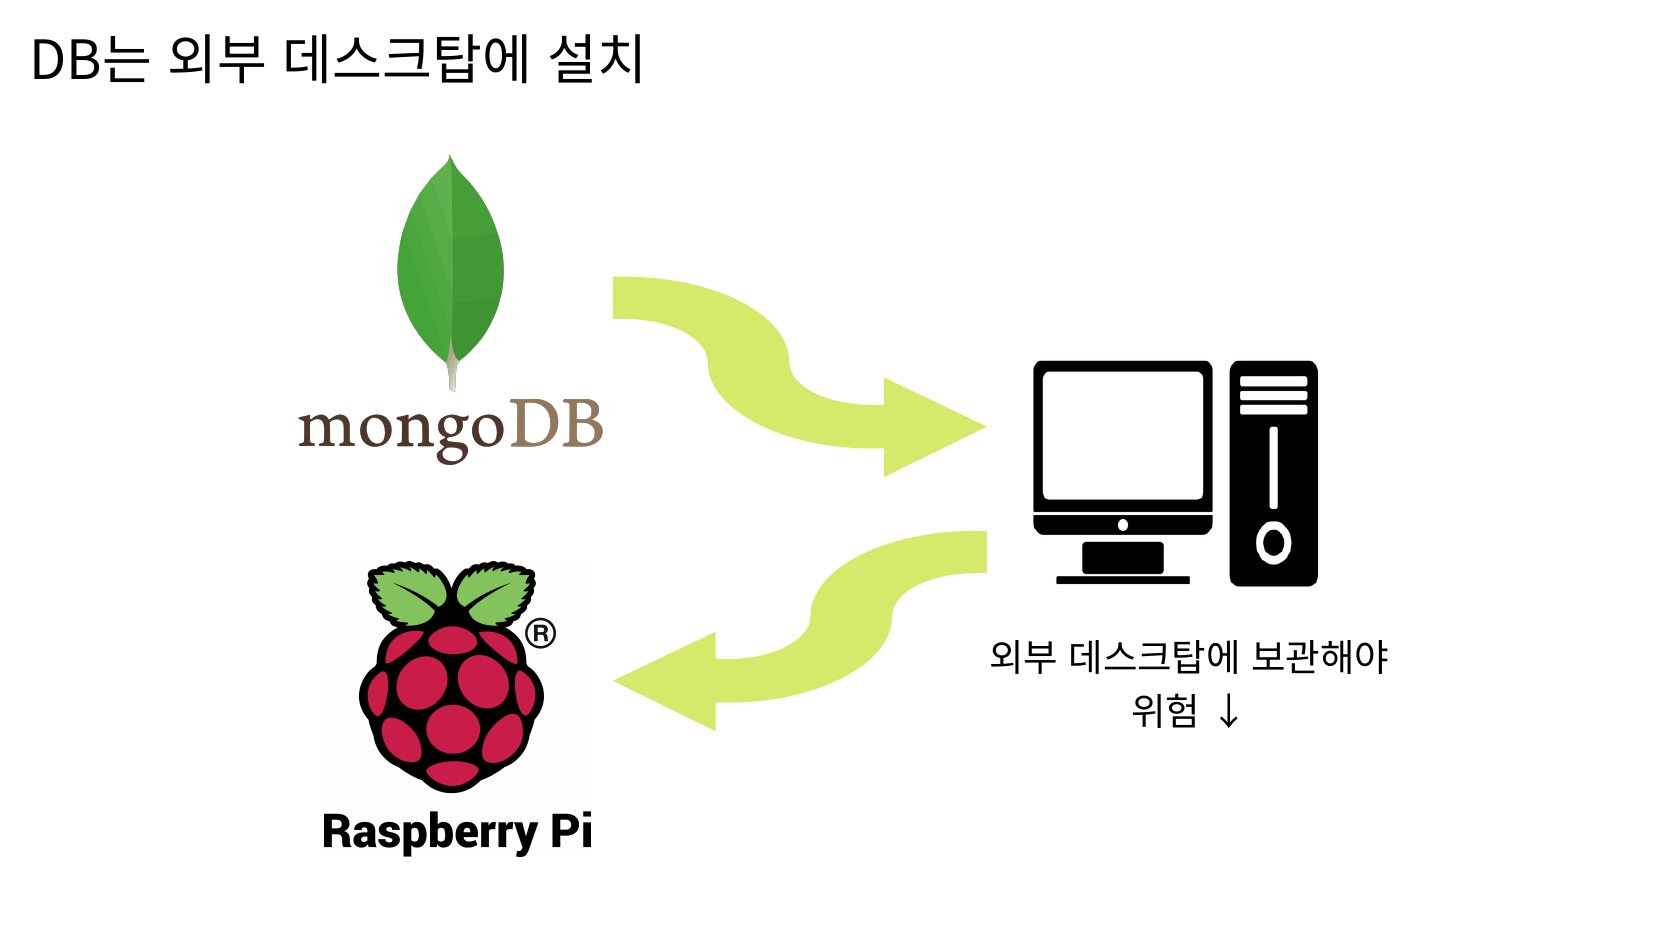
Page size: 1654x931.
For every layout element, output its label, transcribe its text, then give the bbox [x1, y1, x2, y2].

text_box [612, 276, 987, 477]
picture [1026, 345, 1329, 591]
picture [288, 146, 613, 473]
title DB는 외부 데스크탑에 설치 [29, 16, 650, 95]
picture [324, 561, 591, 857]
text_box 외부 데스크탑에 보관해야 위험 ↓ [974, 620, 1405, 744]
text_box [612, 530, 987, 732]
